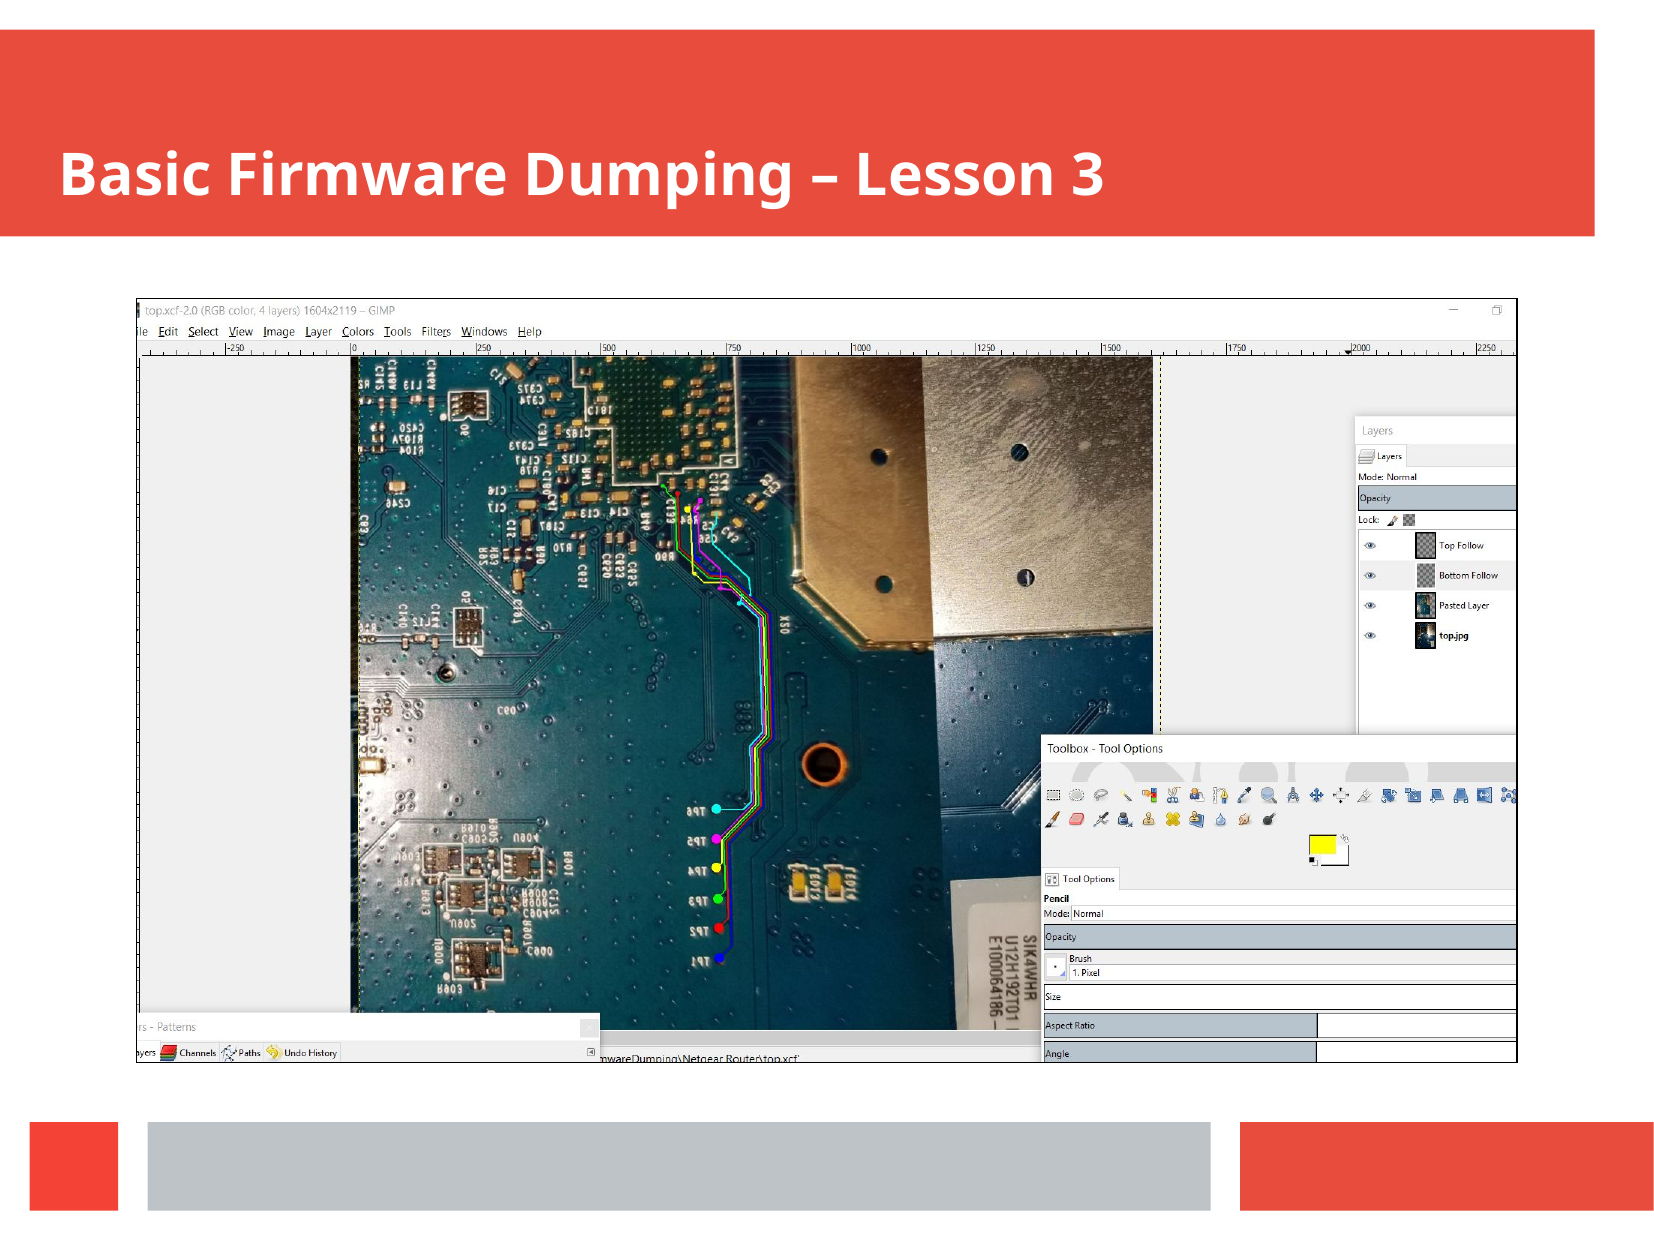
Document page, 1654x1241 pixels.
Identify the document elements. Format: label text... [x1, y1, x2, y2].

picture [137, 299, 1517, 1062]
text_box Basic Firmware Dumping – Lesson 3 [59, 135, 1595, 207]
